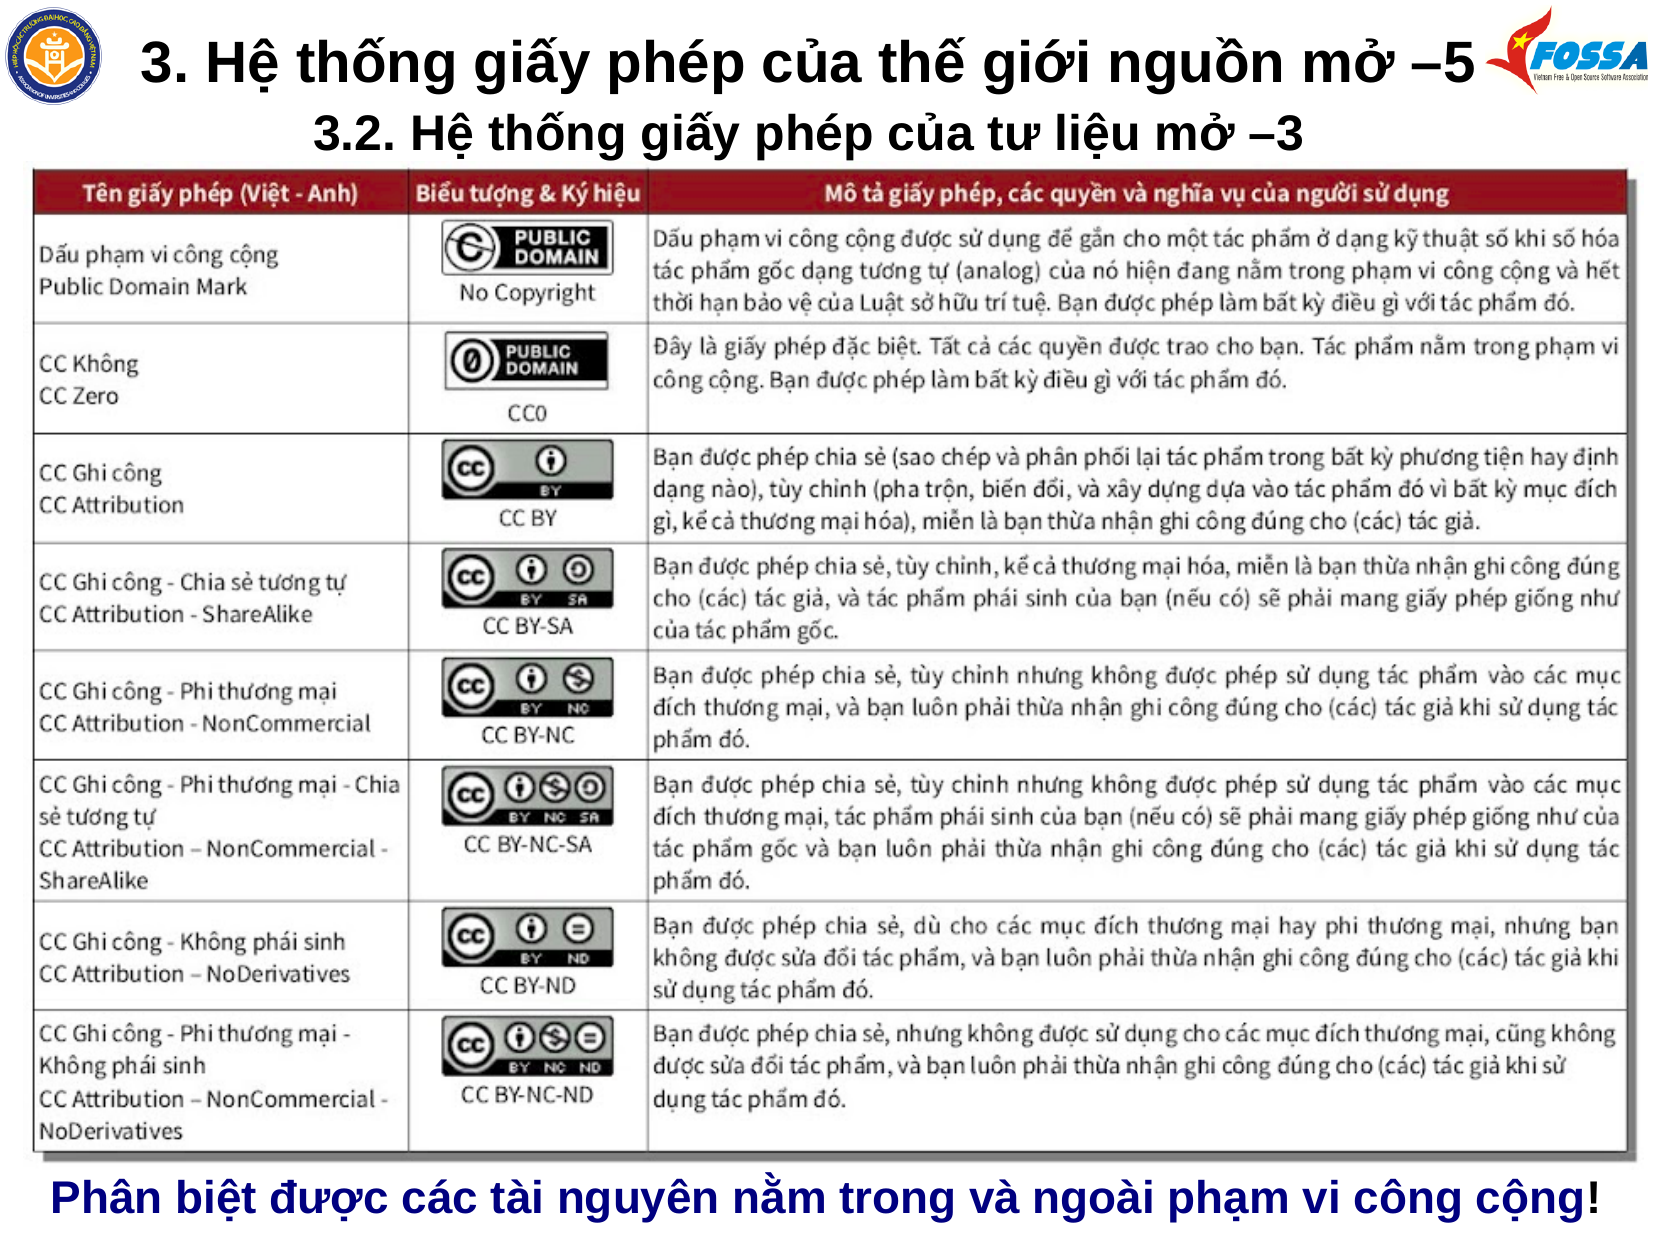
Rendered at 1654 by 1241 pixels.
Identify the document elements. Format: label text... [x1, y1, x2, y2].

picture [23, 161, 1644, 1170]
picture [1, 5, 107, 107]
title 3. Hệ thống giấy phép của thế giới nguồn mở –5 3.2. Hệ thống giấy phép của tư liệu mở –3 [64, 16, 1554, 161]
text_box Phân biệt được các tài nguyên nằm trong và ngoài phạm vi công cộng! [20, 1154, 1633, 1235]
picture [1485, 5, 1648, 95]
